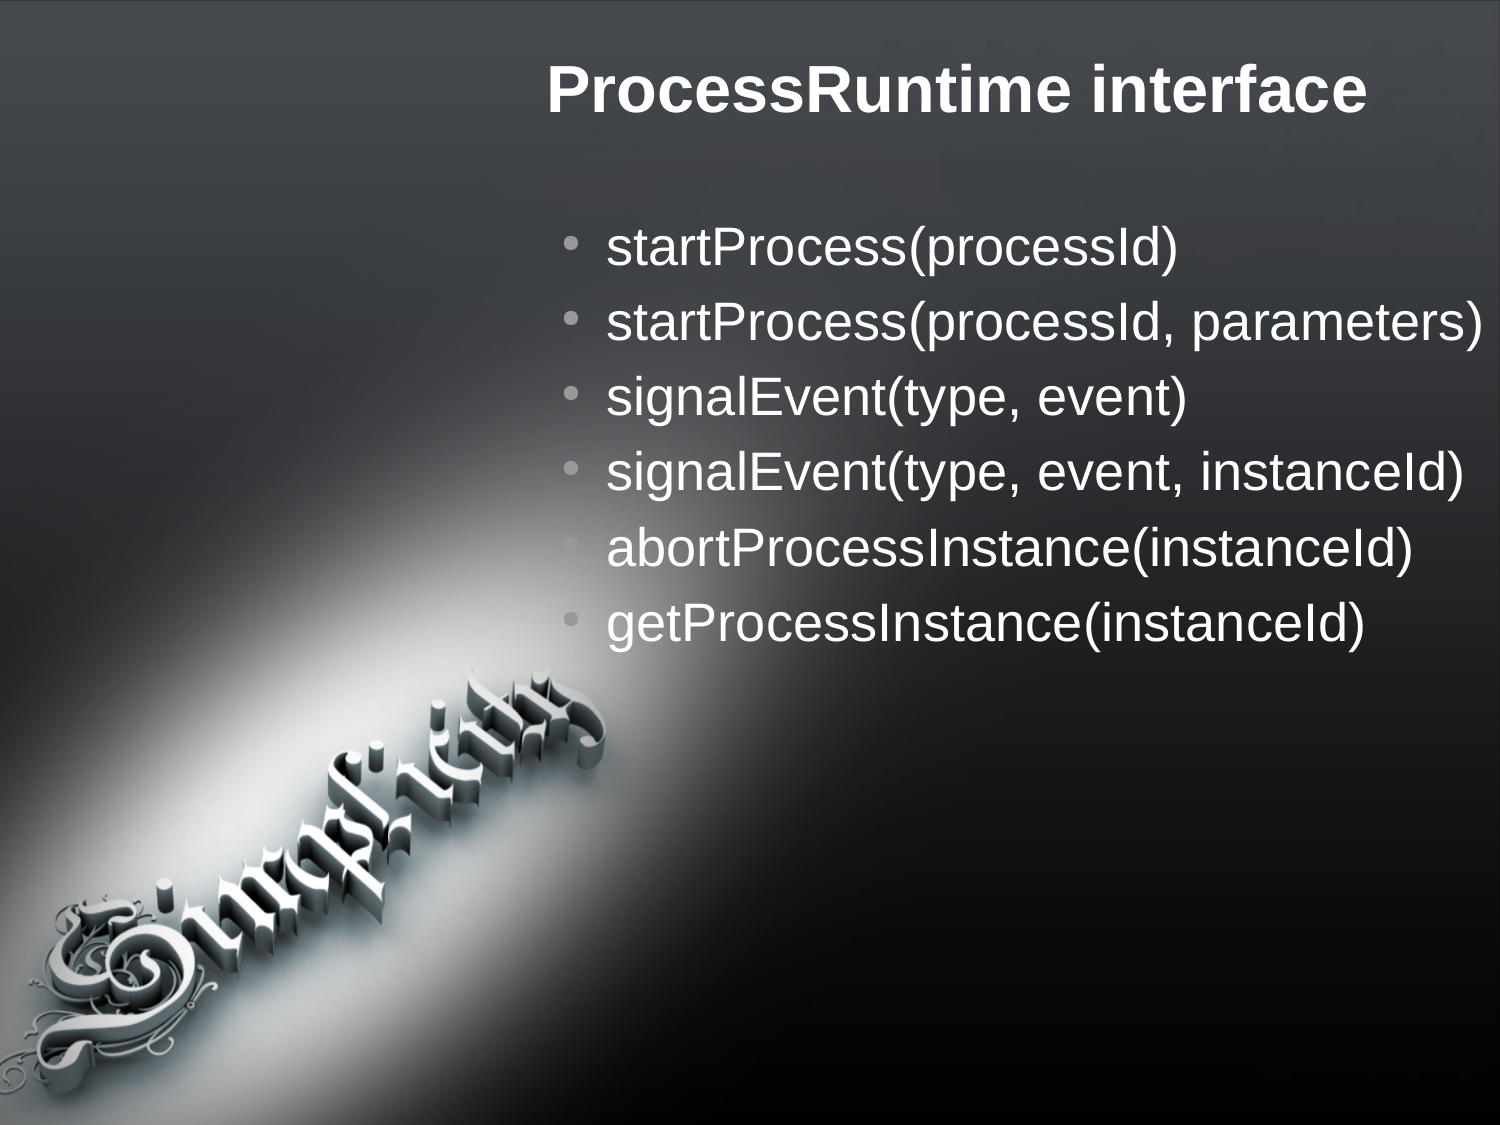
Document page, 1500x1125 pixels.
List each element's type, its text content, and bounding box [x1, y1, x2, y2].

picture [0, 0, 1500, 1125]
list ProcessRuntime interface startProcess(processId) startProcess(processId, parameters) signalEvent(type, event) signalEvent(type, event, instanceId) abortProcessInstance(instanceId) getProcessInstance(instanceId) [531, 47, 1500, 723]
